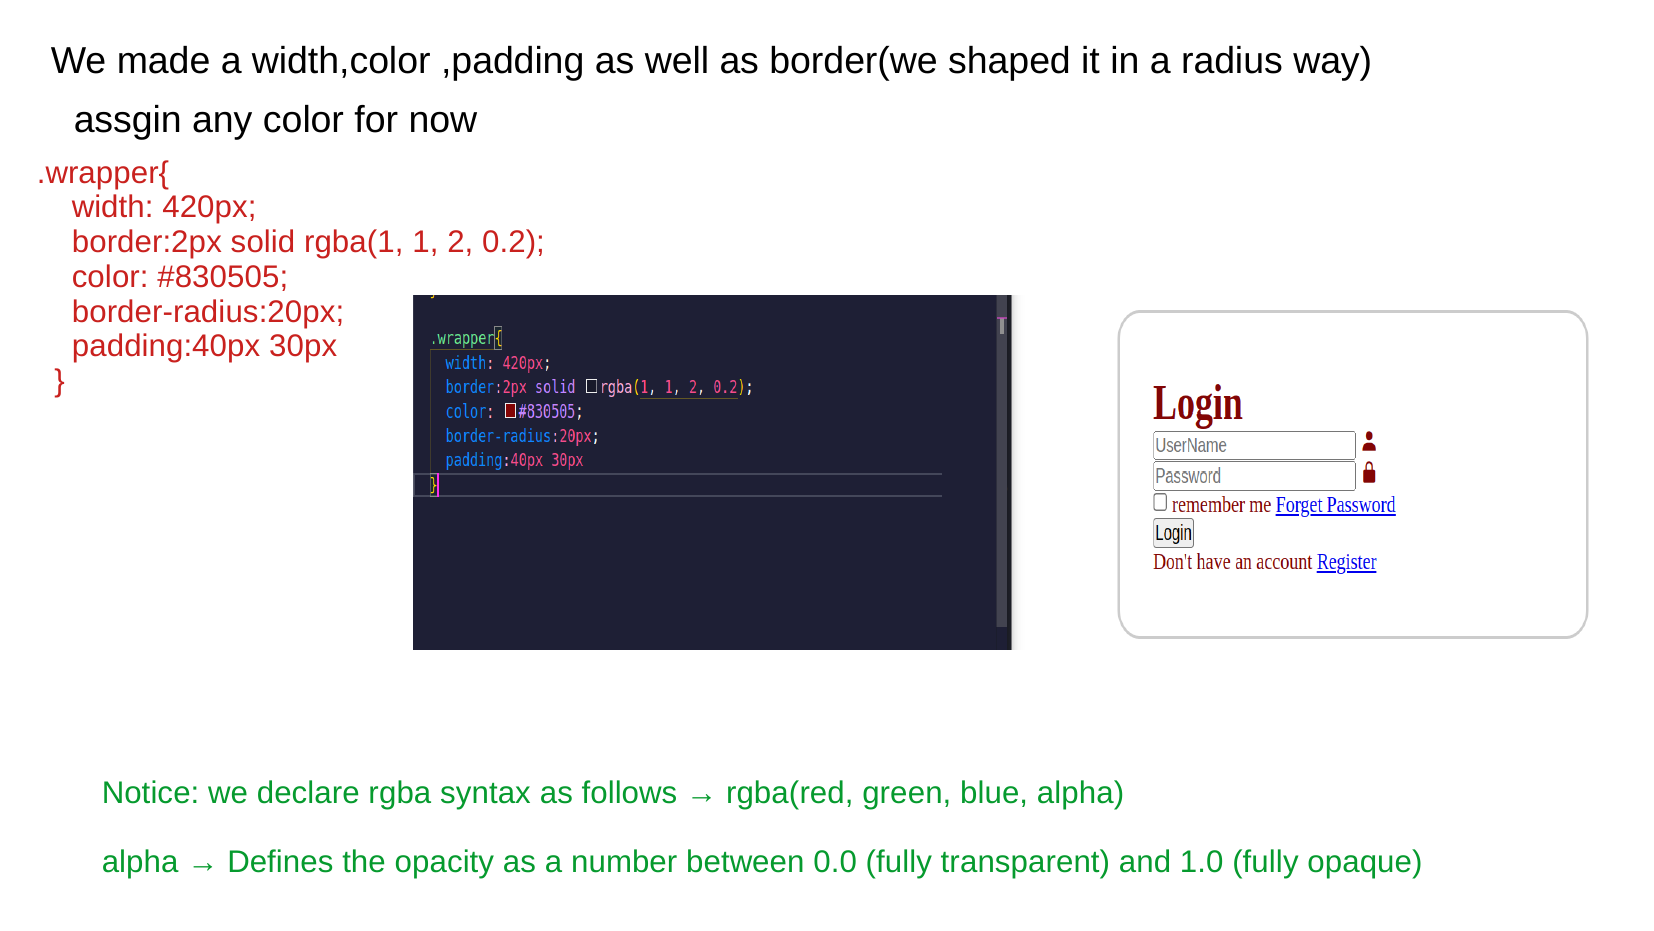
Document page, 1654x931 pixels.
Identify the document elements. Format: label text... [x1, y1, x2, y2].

text_box .wrapper{ width: 420px; border:2px solid rgba(1, 1, 2, 0.2); color: #830505; border-radius:20px; padding:40px 30px } [22, 147, 562, 406]
text_box assgin any color for now [59, 90, 493, 148]
text_box Notice: we declare rgba syntax as follows → rgba(red, green, blue, alpha) alpha → Defines the opacity as a number between 0.0 (fully transparent) and 1.0 (fully opaque) [87, 767, 1441, 887]
picture [413, 295, 1630, 650]
text_box We made a width,color ,padding as well as border(we shaped it in a radius way) [36, 31, 1388, 89]
